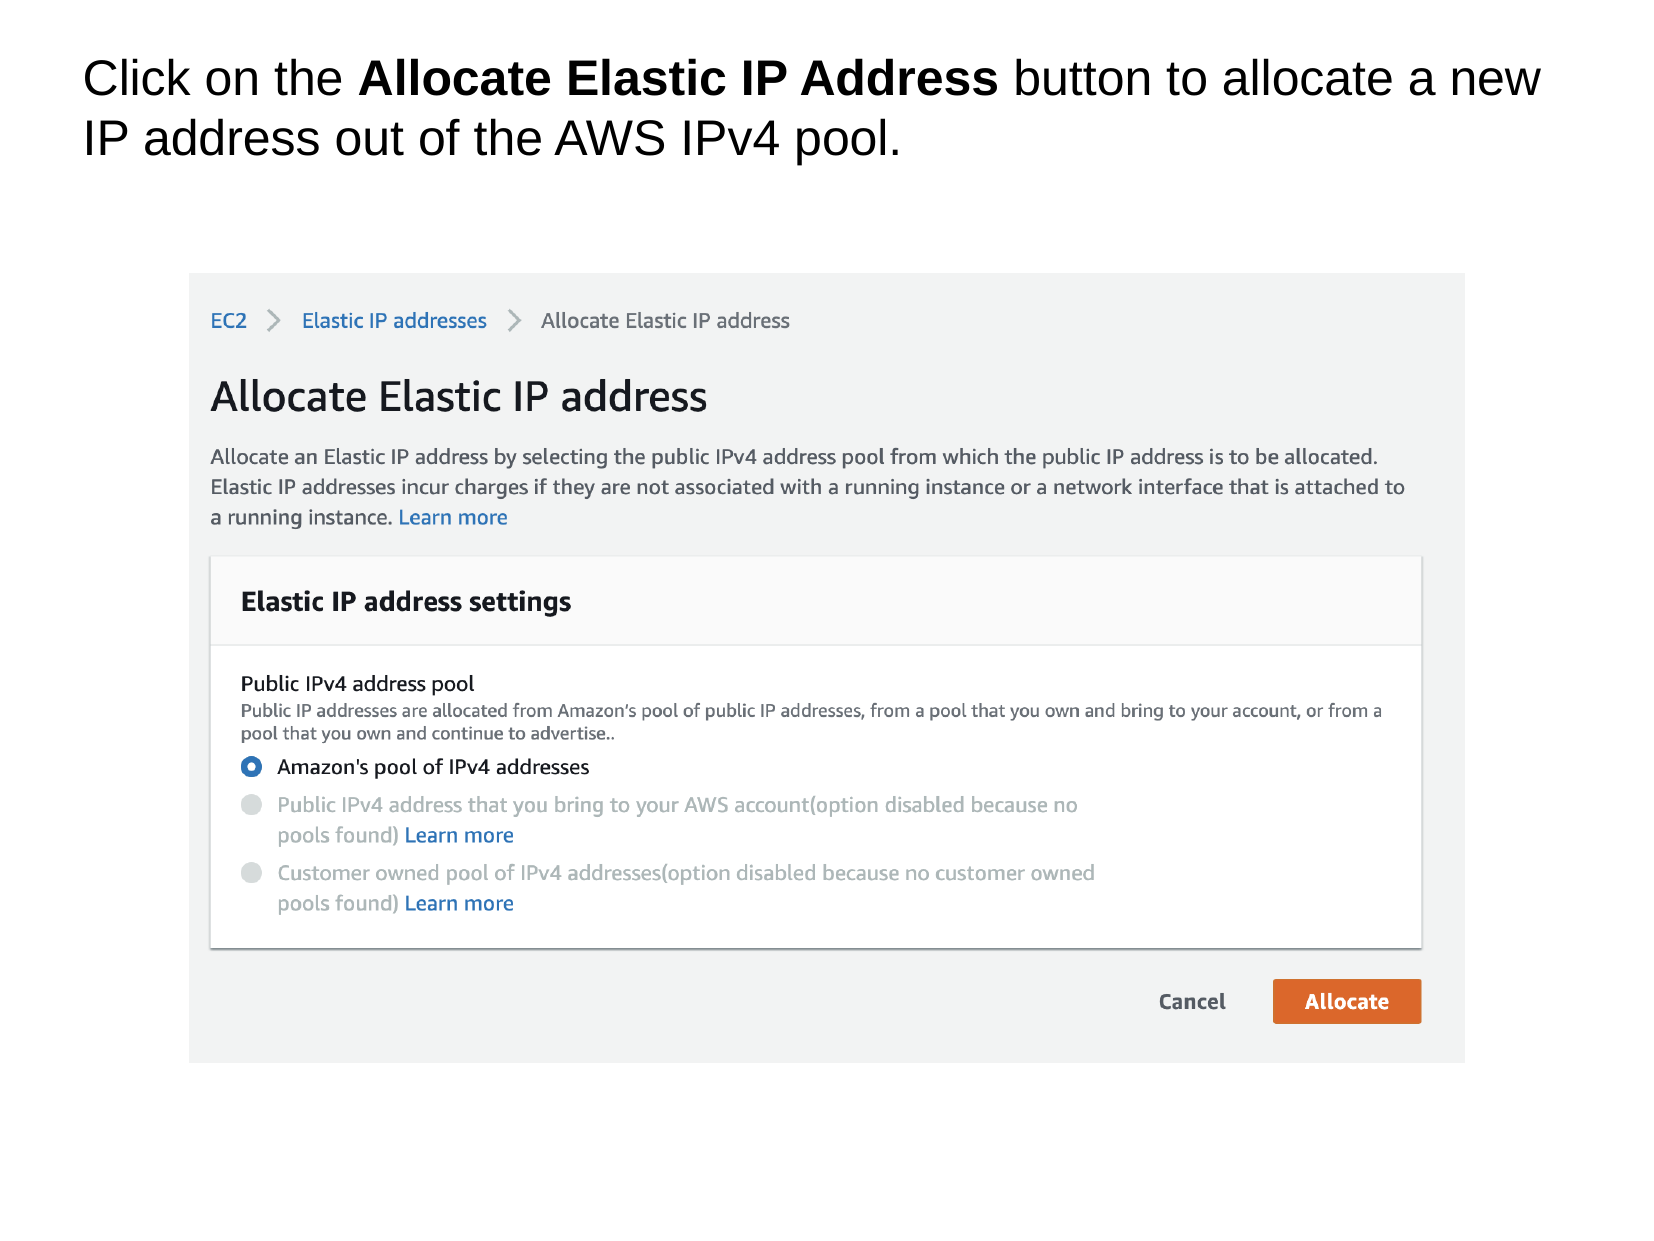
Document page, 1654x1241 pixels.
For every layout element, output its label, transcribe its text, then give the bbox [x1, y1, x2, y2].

list Click on the Allocate Elastic IP Address button to allocate a new IP address out of the AWS IPv4 pool. [82, 45, 1571, 212]
picture [189, 273, 1465, 1063]
